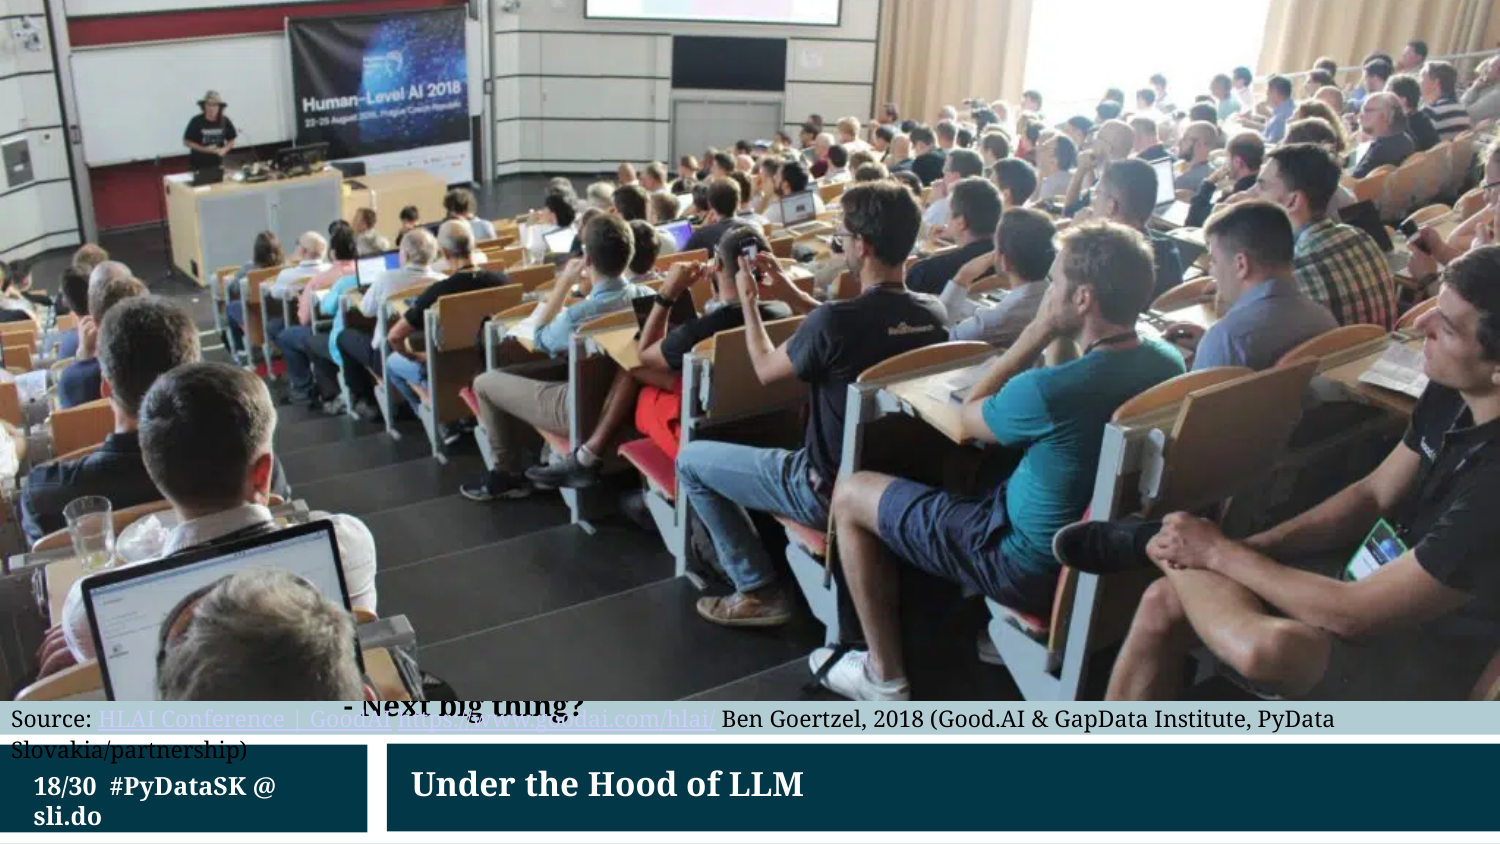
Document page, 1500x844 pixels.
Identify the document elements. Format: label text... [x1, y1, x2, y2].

text_box 18/30 #PyDataSK @ sli.do [22, 764, 362, 808]
text_box Source: HLAI Conference | GoodAI https://www.goodai.com/hlai/ Ben Goertzel, 2018 (Good.AI & GapData Institute, PyData Slovakia/partnership) [0, 673, 1459, 765]
text_box Under the Hood of LLM [400, 740, 1500, 826]
picture [0, 0, 1500, 701]
